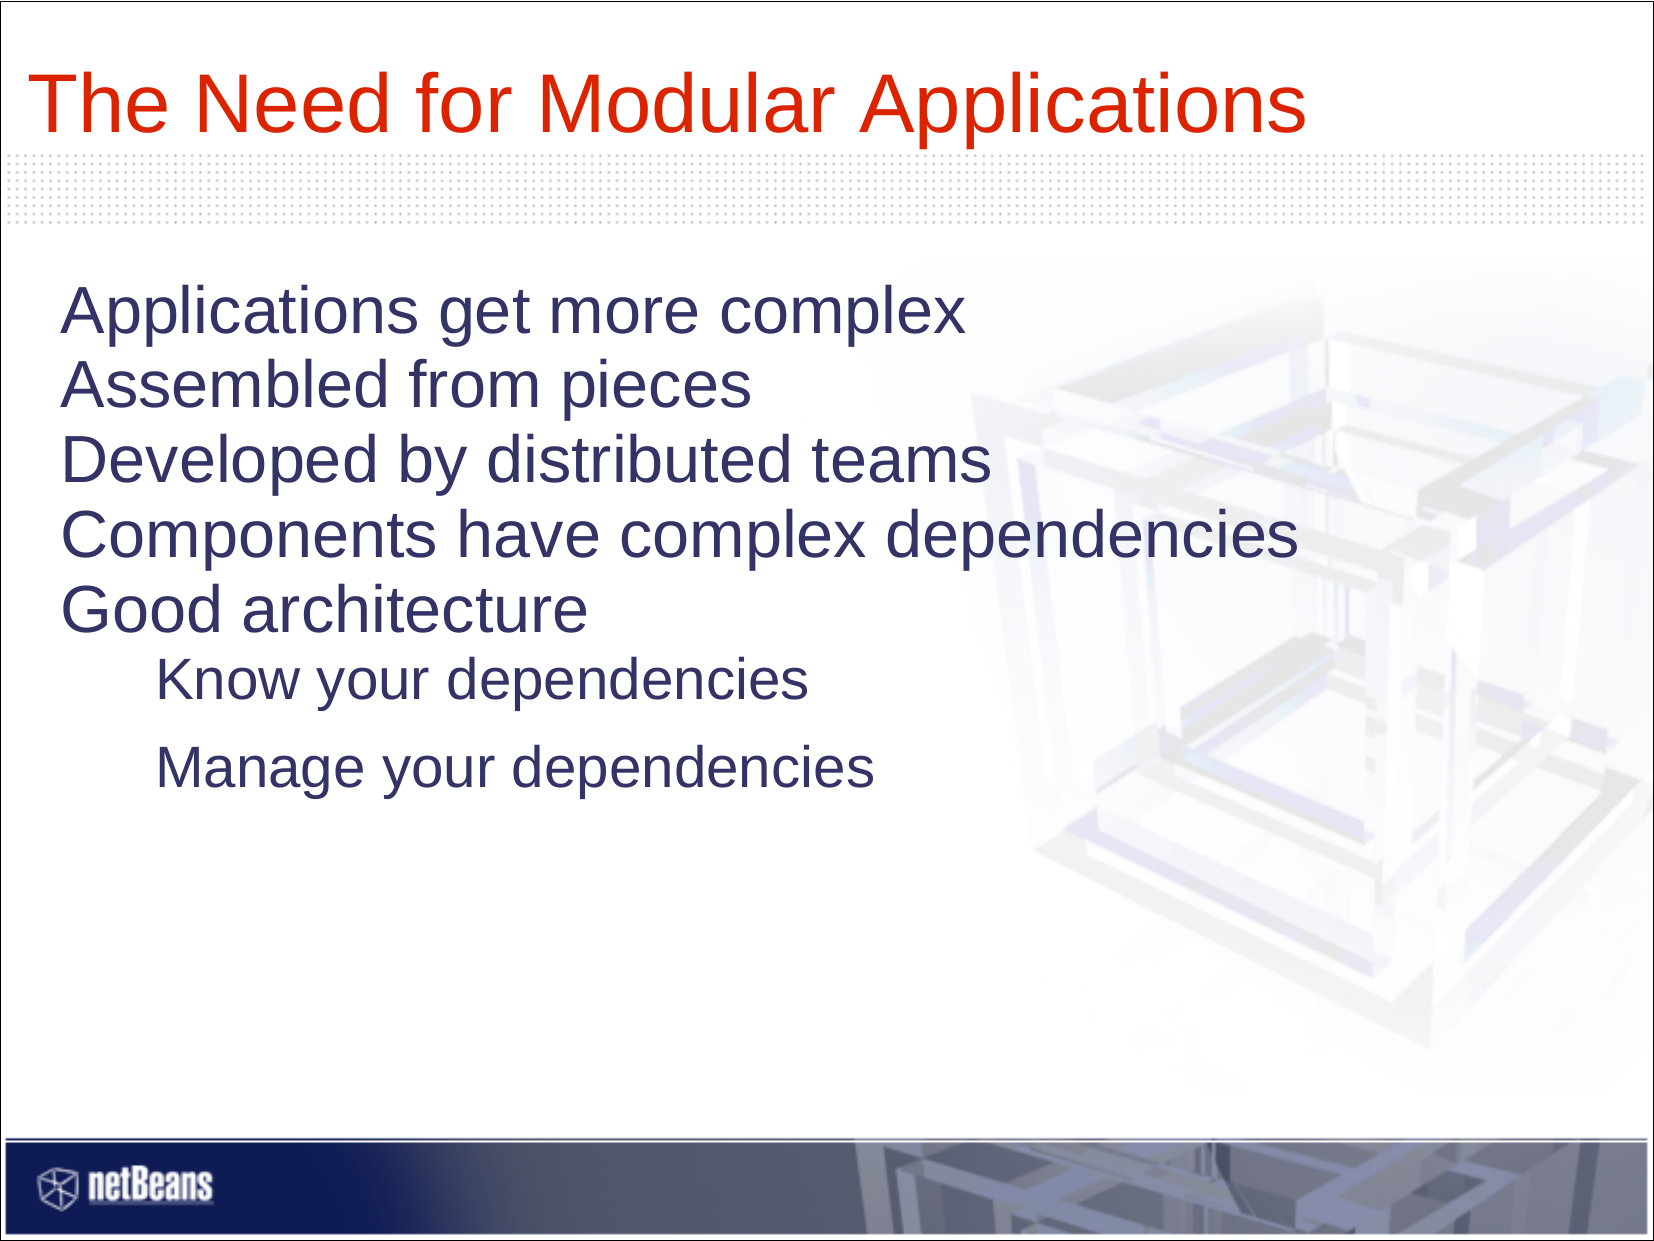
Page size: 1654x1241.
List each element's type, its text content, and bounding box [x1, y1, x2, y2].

list Applications get more complex Assembled from pieces Developed by distributed teams Components have complex dependencies Good architecture Know your dependencies Manage your dependencies [60, 272, 1571, 1127]
title The Need for Modular Applications [27, 0, 1627, 208]
picture [1, 2, 1653, 1240]
